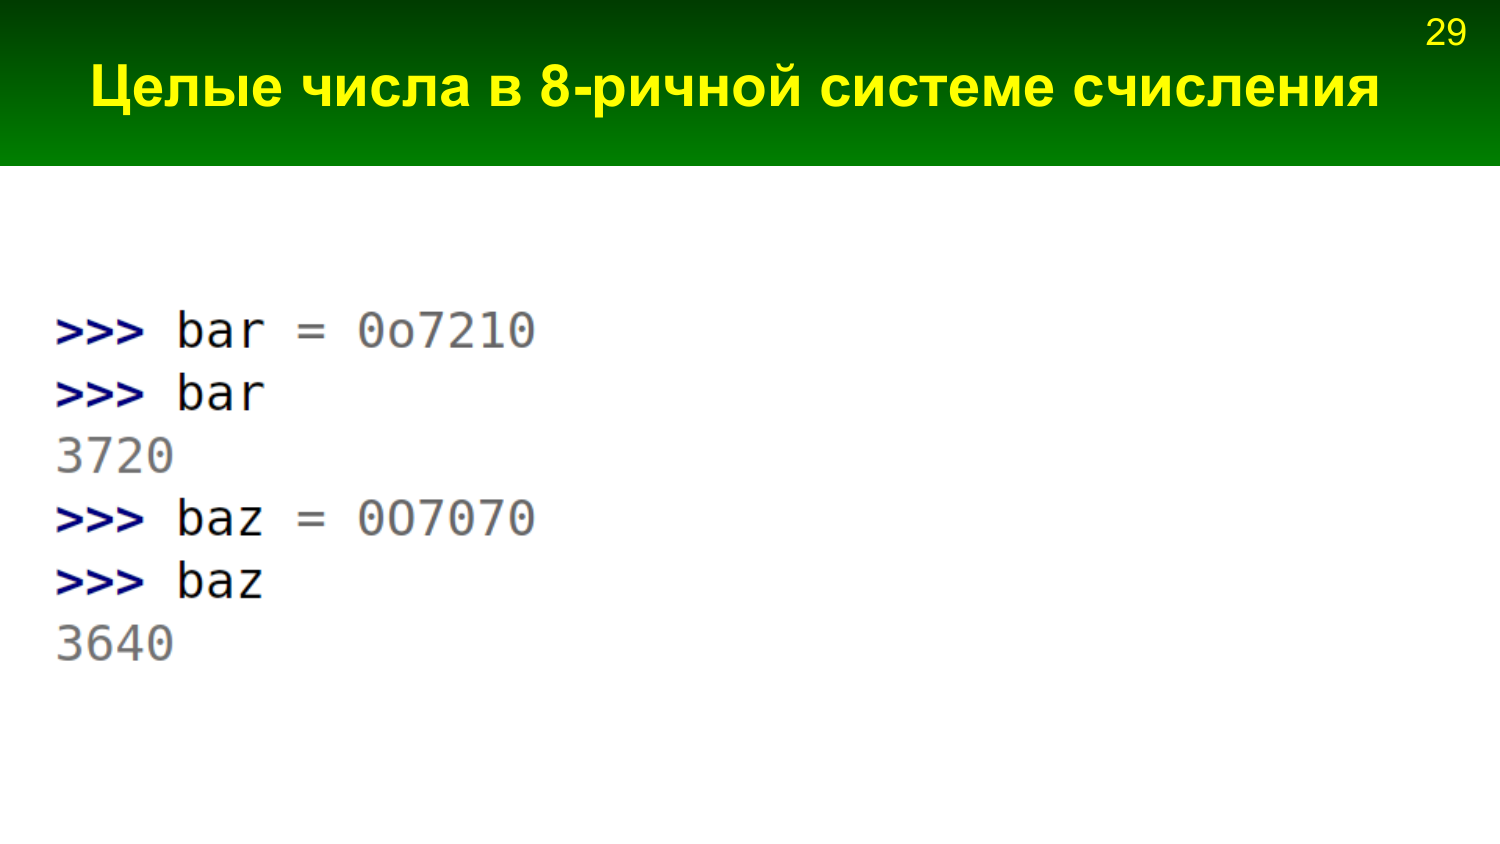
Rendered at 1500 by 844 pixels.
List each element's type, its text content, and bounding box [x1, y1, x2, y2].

title Целые числа в 8-ричной системе счисления [47, 0, 1426, 171]
picture [41, 301, 554, 675]
